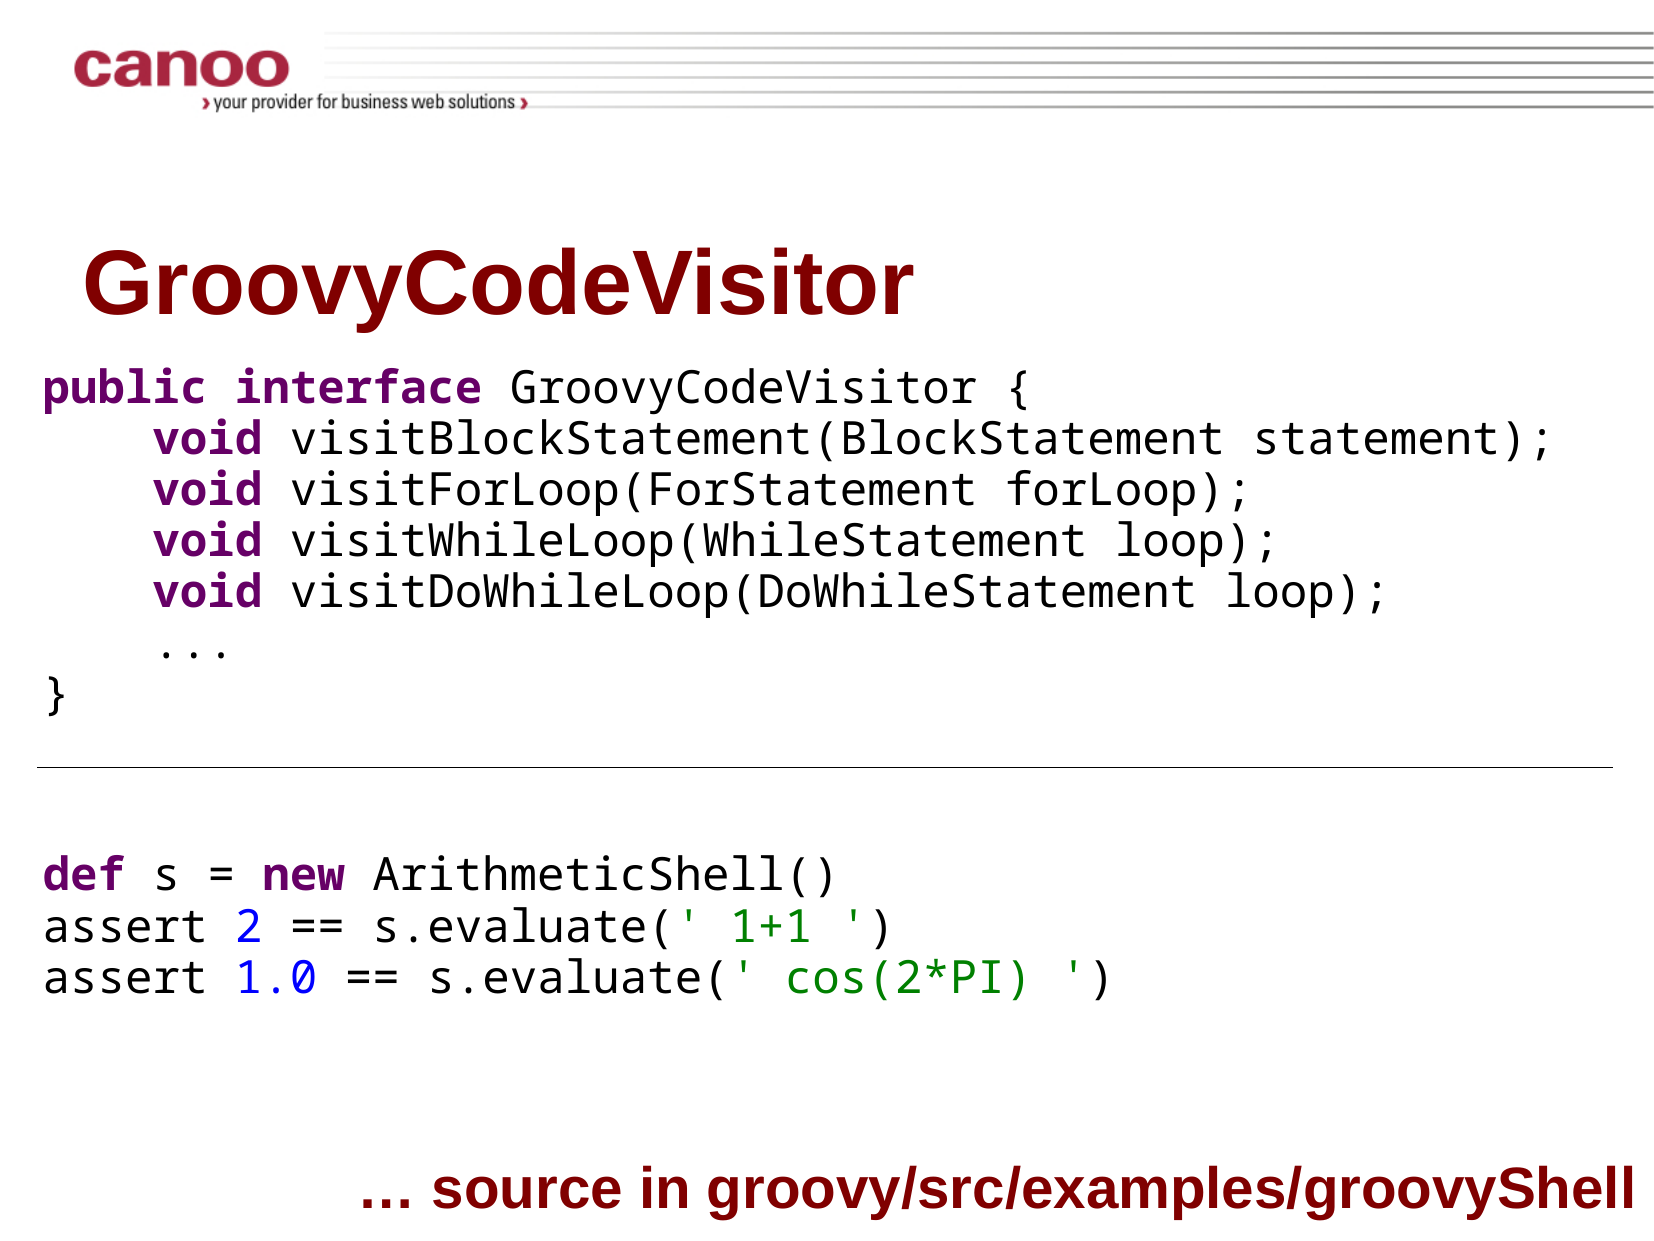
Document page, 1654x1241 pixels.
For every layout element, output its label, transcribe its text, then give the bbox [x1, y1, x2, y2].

title … source in groovy/src/examples/groovyShell [37, 1142, 1638, 1235]
text_box public interface GroovyCodeVisitor { void visitBlockStatement(BlockStatement statement); void visitForLoop(ForStatement forLoop); void visitWhileLoop(WhileStatement loop); void visitDoWhileLoop(DoWhileStatement loop); ... } def s = new ArithmeticShell() assert 2 == s.evaluate(' 1+1 ') assert 1.0 == s.evaluate(' cos(2*PI) ') [27, 354, 1613, 1218]
title GroovyCodeVisitor [82, 179, 1571, 387]
picture [0, 0, 1654, 166]
